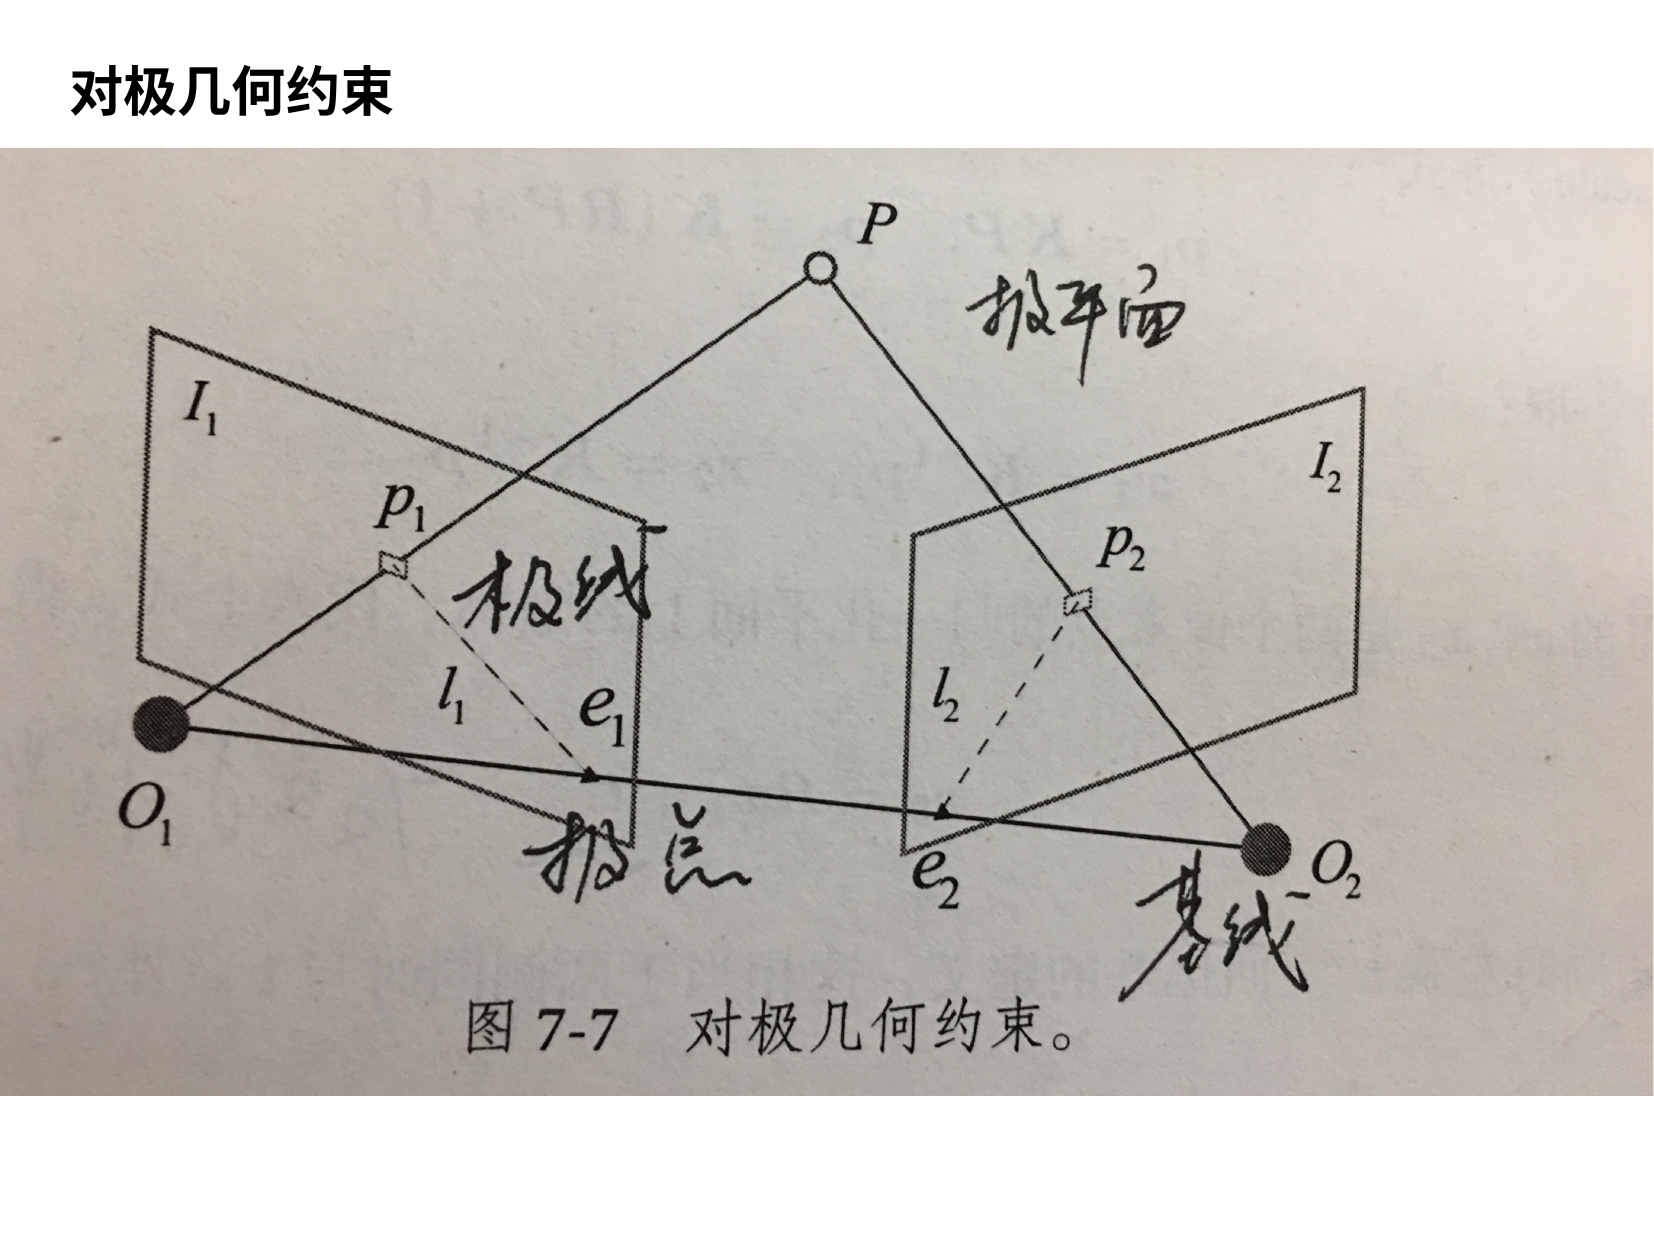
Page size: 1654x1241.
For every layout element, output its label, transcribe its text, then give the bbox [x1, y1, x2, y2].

picture [0, 148, 1654, 1096]
text_box 对极几何约束 [54, 40, 410, 134]
